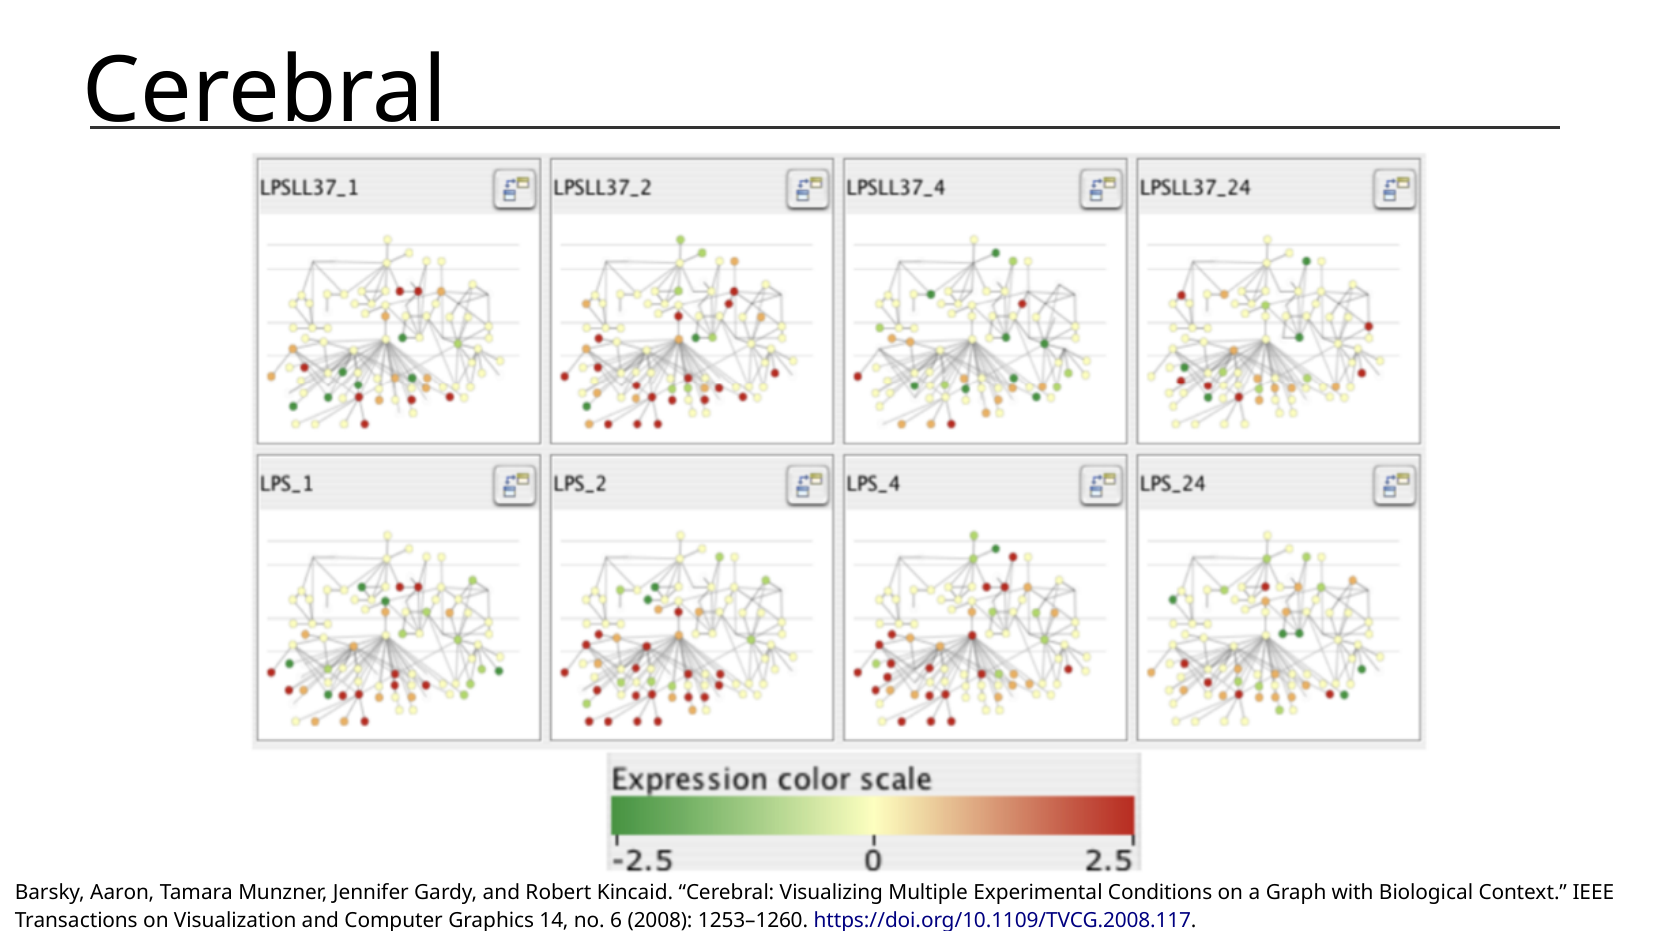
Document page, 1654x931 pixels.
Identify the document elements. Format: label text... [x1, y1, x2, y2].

picture [245, 149, 1446, 870]
title Cerebral [82, 32, 1571, 140]
text_box Barsky, Aaron, Tamara Munzner, Jennifer Gardy, and Robert Kincaid. “Cerebral: Visualizing Multiple Experimental Conditions on a Graph with Biological Context.” IEEE Transactions on Visualization and Computer Graphics 14, no. 6 (2008): 1253–1260. https://doi.org/10.1109/TVCG.2008.117. [0, 870, 1648, 931]
